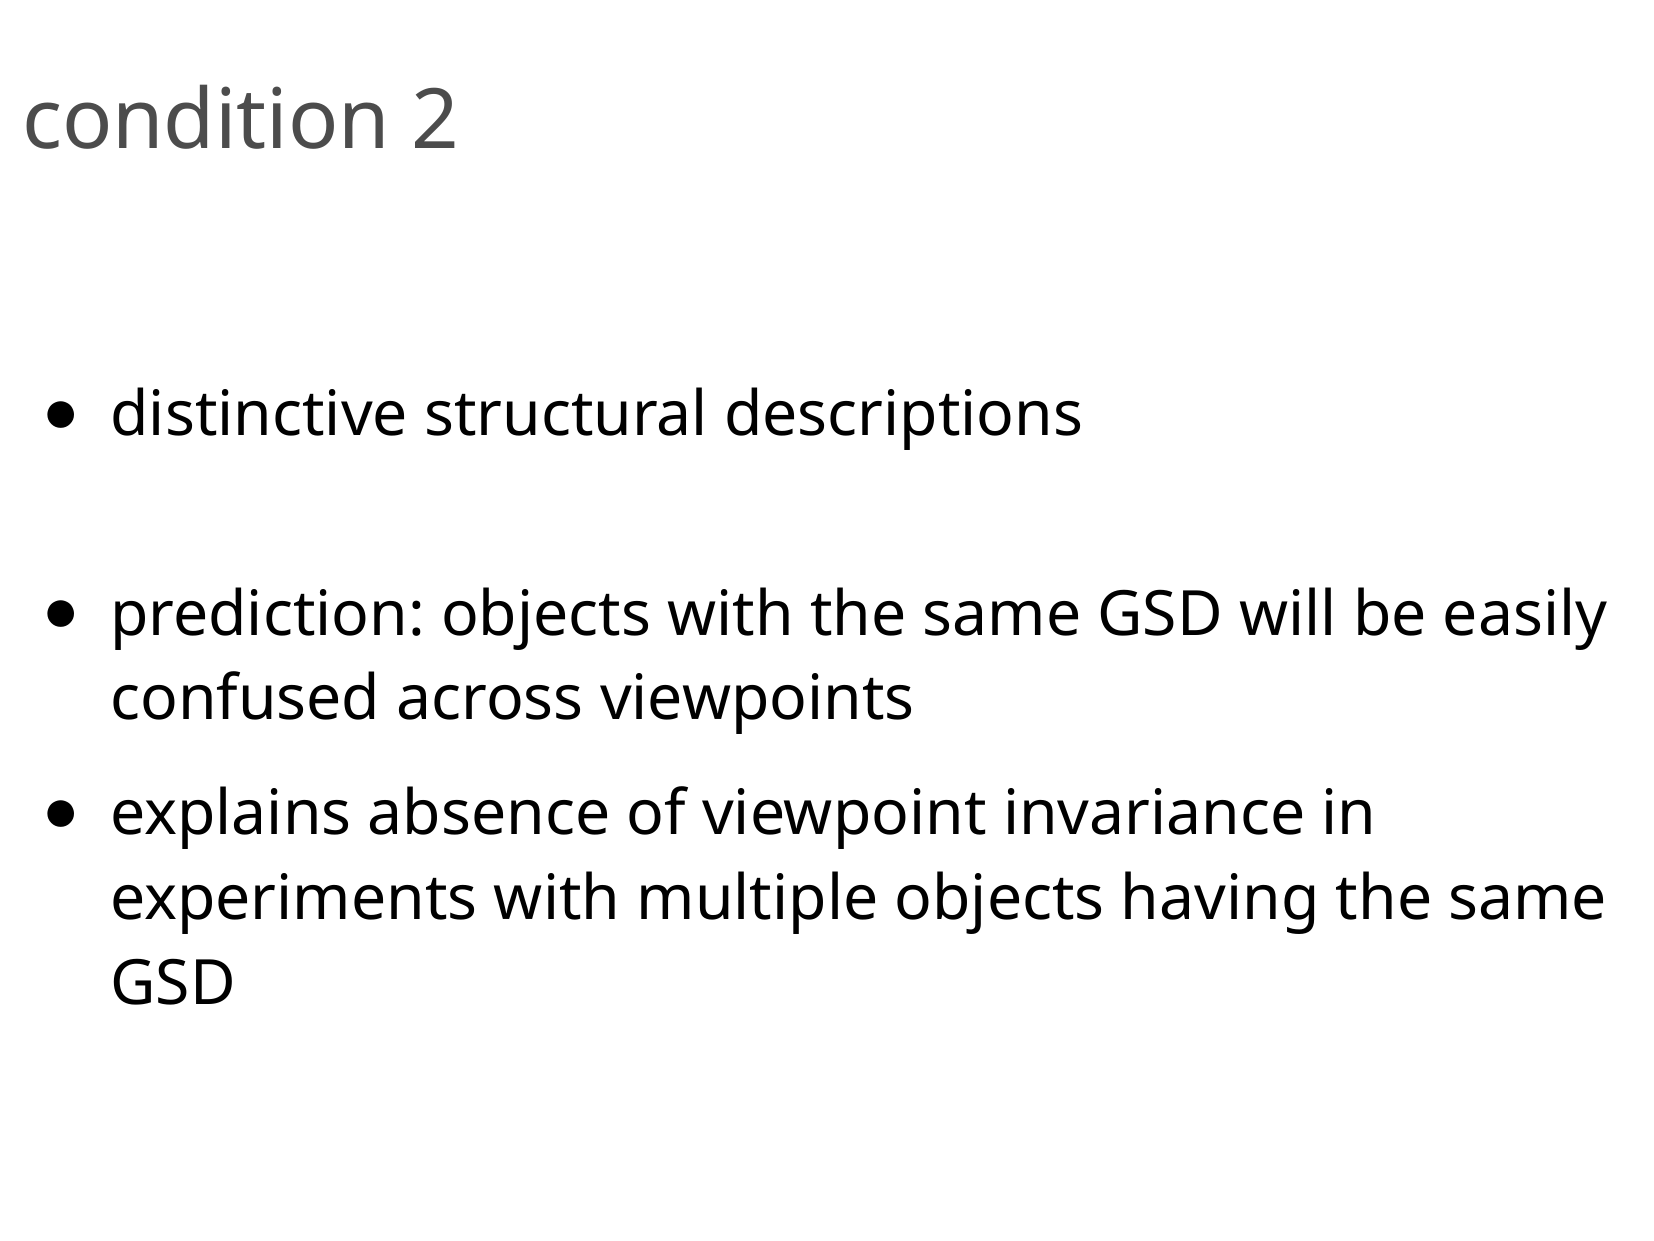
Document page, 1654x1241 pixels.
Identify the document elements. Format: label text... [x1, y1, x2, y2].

list distinctive structural descriptions prediction: objects with the same GSD will be easily confused across viewpoints explains absence of viewpoint invariance in experiments with multiple objects having the same GSD [25, 226, 1654, 1166]
title condition 2 [22, 19, 1654, 213]
